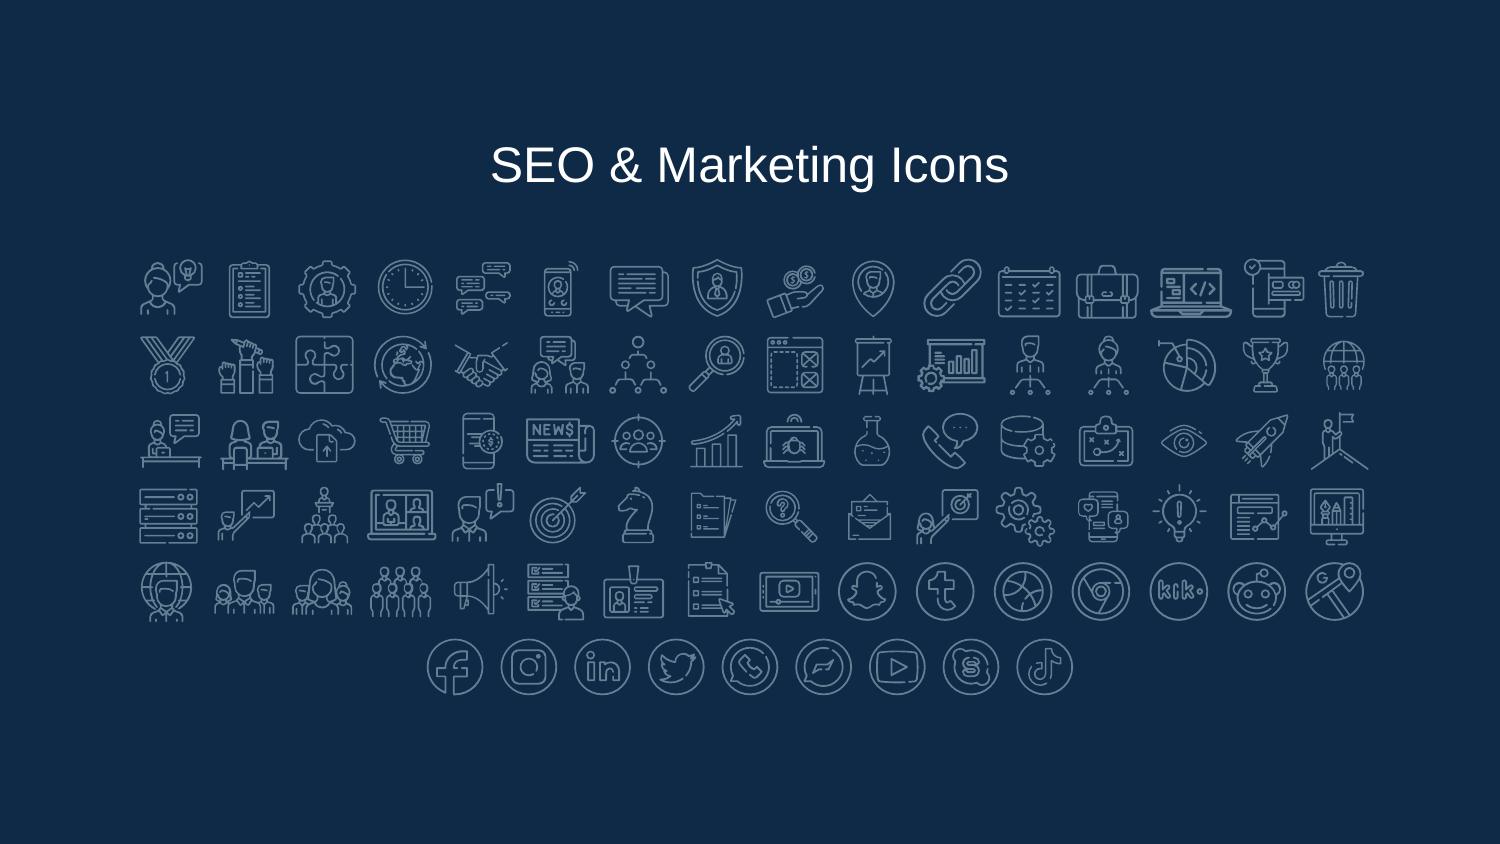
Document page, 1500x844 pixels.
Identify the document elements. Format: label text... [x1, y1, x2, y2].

text_box [1071, 562, 1131, 621]
text_box [1311, 411, 1369, 470]
text_box [543, 260, 579, 317]
text_box [692, 576, 700, 584]
text_box [1338, 280, 1344, 309]
text_box [379, 417, 431, 465]
text_box [687, 562, 728, 587]
text_box [217, 489, 275, 541]
text_box [759, 571, 820, 612]
text_box [692, 603, 700, 610]
text_box [169, 414, 200, 445]
text_box [922, 425, 966, 470]
text_box [1075, 264, 1139, 319]
text_box [256, 356, 274, 394]
text_box [795, 638, 853, 696]
text_box [854, 335, 892, 396]
text_box [917, 338, 986, 393]
text_box [1309, 488, 1365, 546]
text_box [1027, 389, 1033, 396]
text_box [691, 258, 743, 317]
text_box [377, 259, 433, 315]
text_box [140, 336, 196, 395]
text_box [701, 577, 723, 583]
text_box [370, 566, 432, 618]
text_box [766, 336, 824, 394]
text_box [456, 298, 484, 315]
text_box [367, 489, 437, 541]
text_box [453, 563, 501, 615]
text_box [454, 344, 508, 388]
text_box [1236, 506, 1273, 515]
text_box [647, 638, 705, 696]
text_box [1158, 490, 1201, 543]
text_box [378, 351, 432, 394]
text_box [485, 489, 515, 520]
text_box [140, 419, 202, 469]
text_box [186, 532, 194, 540]
text_box [481, 262, 511, 278]
text_box [995, 486, 1056, 547]
text_box [854, 415, 891, 466]
text_box [1101, 500, 1114, 505]
text_box [852, 260, 895, 318]
text_box [783, 265, 816, 290]
text_box [1095, 335, 1122, 375]
text_box [692, 590, 700, 597]
text_box [1165, 277, 1181, 300]
text_box [228, 260, 271, 319]
text_box [868, 638, 926, 696]
text_box [1326, 365, 1350, 391]
text_box [1149, 562, 1209, 621]
text_box [1158, 338, 1217, 392]
text_box [646, 360, 656, 370]
text_box [923, 258, 982, 317]
text_box [1317, 261, 1365, 318]
text_box [620, 360, 630, 370]
text_box [140, 262, 176, 315]
text_box [1078, 415, 1134, 467]
text_box [837, 562, 897, 621]
text_box [690, 434, 743, 468]
text_box [1016, 335, 1045, 373]
text_box [301, 486, 349, 544]
text_box [186, 493, 194, 501]
text_box [997, 266, 1061, 318]
text_box [1016, 638, 1074, 696]
text_box [950, 492, 972, 515]
text_box [690, 492, 738, 538]
text_box [462, 412, 503, 470]
text_box [1014, 374, 1046, 389]
text_box [721, 638, 779, 696]
text_box [763, 426, 826, 469]
text_box [140, 561, 193, 623]
text_box [500, 638, 558, 696]
text_box [640, 371, 662, 386]
text_box [660, 386, 668, 394]
text_box [915, 562, 975, 621]
text_box [687, 580, 735, 617]
text_box [1230, 493, 1288, 540]
text_box [139, 488, 198, 544]
text_box [295, 335, 354, 394]
text_box [1329, 280, 1335, 309]
text_box [381, 343, 425, 387]
text_box [485, 291, 511, 304]
text_box [631, 335, 645, 349]
text_box [765, 490, 818, 543]
text_box [609, 371, 637, 394]
text_box [701, 590, 723, 596]
text_box [218, 361, 236, 394]
text_box [220, 419, 289, 471]
text_box [634, 386, 642, 394]
text_box [609, 265, 669, 318]
text_box [688, 335, 745, 393]
text_box [451, 496, 487, 543]
text_box [1235, 414, 1289, 468]
text_box [1078, 491, 1129, 543]
text_box [993, 562, 1053, 621]
text_box [611, 413, 667, 469]
text_box [942, 638, 1000, 696]
text_box [942, 412, 979, 450]
text_box [173, 259, 203, 293]
text_box [1000, 415, 1056, 467]
text_box [1242, 337, 1289, 393]
text_box [298, 260, 357, 319]
text_box [617, 486, 655, 544]
text_box [1093, 376, 1124, 389]
text_box [628, 350, 648, 360]
text_box SEO & Marketing Icons [171, 117, 1328, 198]
text_box [456, 275, 486, 295]
text_box [426, 638, 484, 696]
text_box [373, 335, 427, 378]
text_box [1045, 389, 1051, 396]
text_box [1271, 290, 1301, 296]
text_box [1347, 280, 1353, 309]
text_box [916, 489, 979, 545]
text_box [298, 419, 356, 451]
text_box [1305, 562, 1364, 621]
text_box [1150, 267, 1233, 318]
text_box [526, 418, 595, 464]
text_box [1088, 389, 1094, 396]
text_box [690, 414, 742, 445]
text_box [766, 284, 825, 319]
text_box [574, 638, 631, 696]
text_box [1123, 389, 1130, 396]
text_box [530, 361, 553, 394]
text_box [1227, 562, 1287, 621]
text_box [1323, 340, 1365, 391]
text_box [786, 413, 803, 423]
text_box [539, 335, 589, 394]
text_box [527, 563, 585, 621]
text_box [177, 532, 185, 540]
text_box [1160, 424, 1208, 458]
text_box [1243, 258, 1305, 318]
text_box [214, 569, 275, 614]
text_box [316, 433, 338, 463]
text_box [603, 565, 665, 619]
text_box [177, 493, 185, 501]
text_box [230, 338, 263, 394]
text_box [496, 483, 503, 508]
text_box [1271, 280, 1284, 289]
text_box [1105, 389, 1112, 396]
text_box [1287, 280, 1301, 289]
text_box [529, 486, 587, 544]
text_box [848, 493, 892, 540]
text_box [292, 568, 353, 616]
text_box [1009, 389, 1016, 396]
